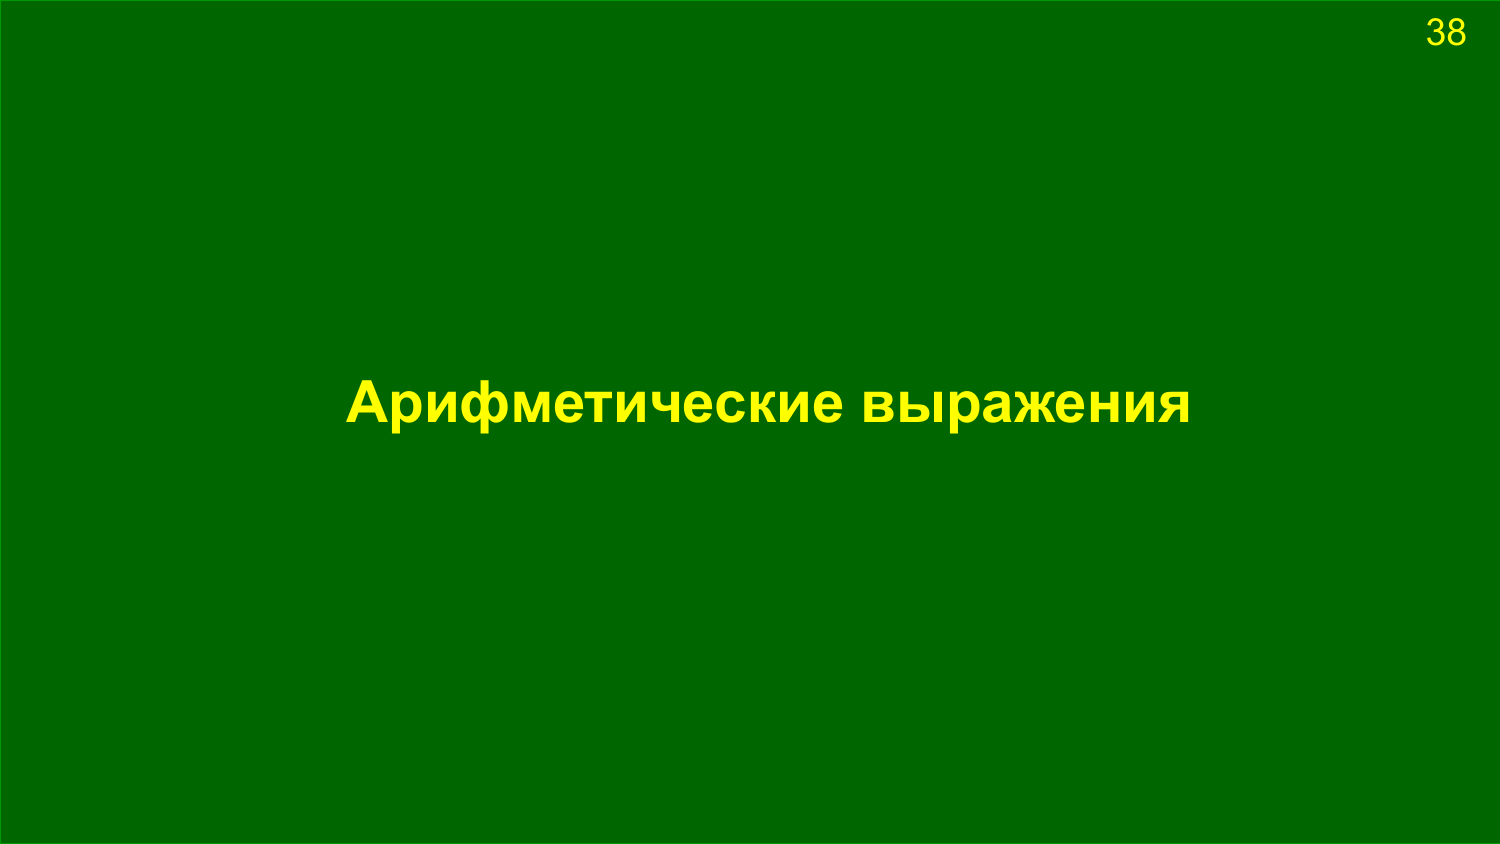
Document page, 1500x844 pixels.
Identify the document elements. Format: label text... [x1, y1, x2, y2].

title Арифметические выражения [94, 308, 1445, 497]
